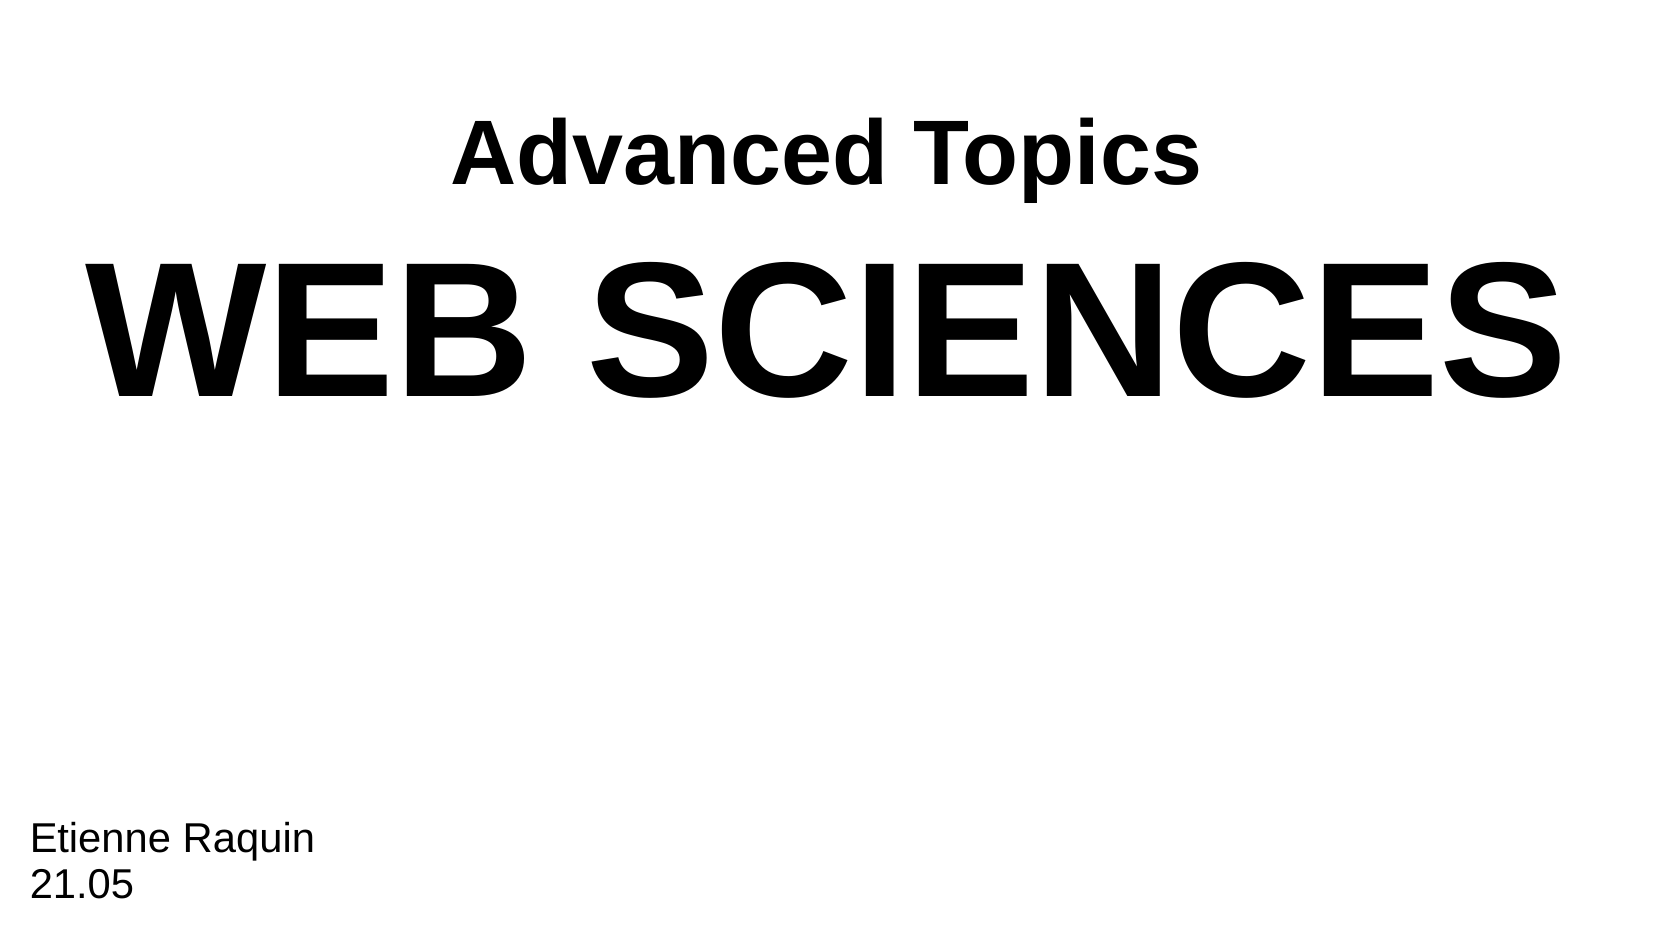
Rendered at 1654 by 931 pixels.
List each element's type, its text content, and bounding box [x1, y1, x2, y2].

title WEB SCIENCES [0, 195, 1654, 466]
text_box Etienne Raquin 21.05 [15, 720, 631, 916]
title Advanced Topics [82, 75, 1571, 195]
